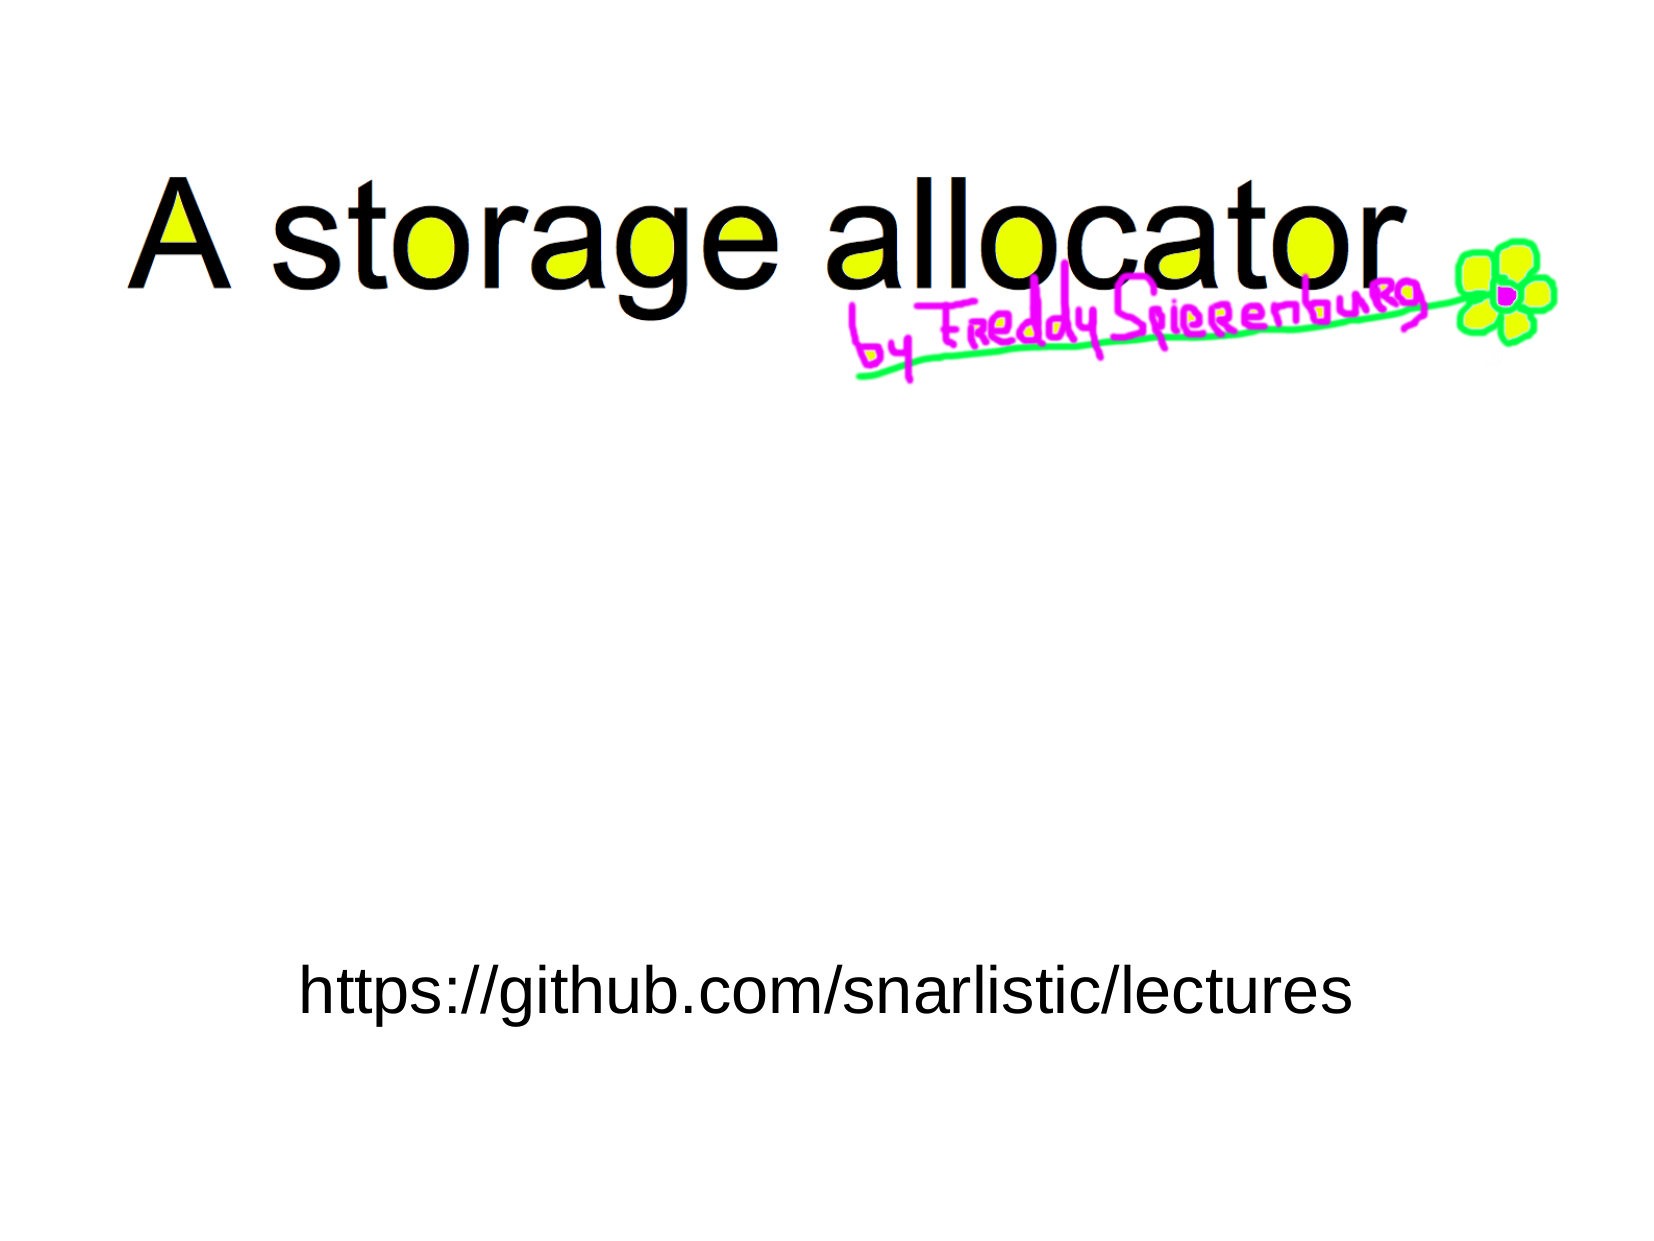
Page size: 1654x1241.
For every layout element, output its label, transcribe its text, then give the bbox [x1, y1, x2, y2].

picture [30, 35, 1591, 555]
subtitle https://github.com/snarlistic/lectures [82, 555, 1571, 1109]
